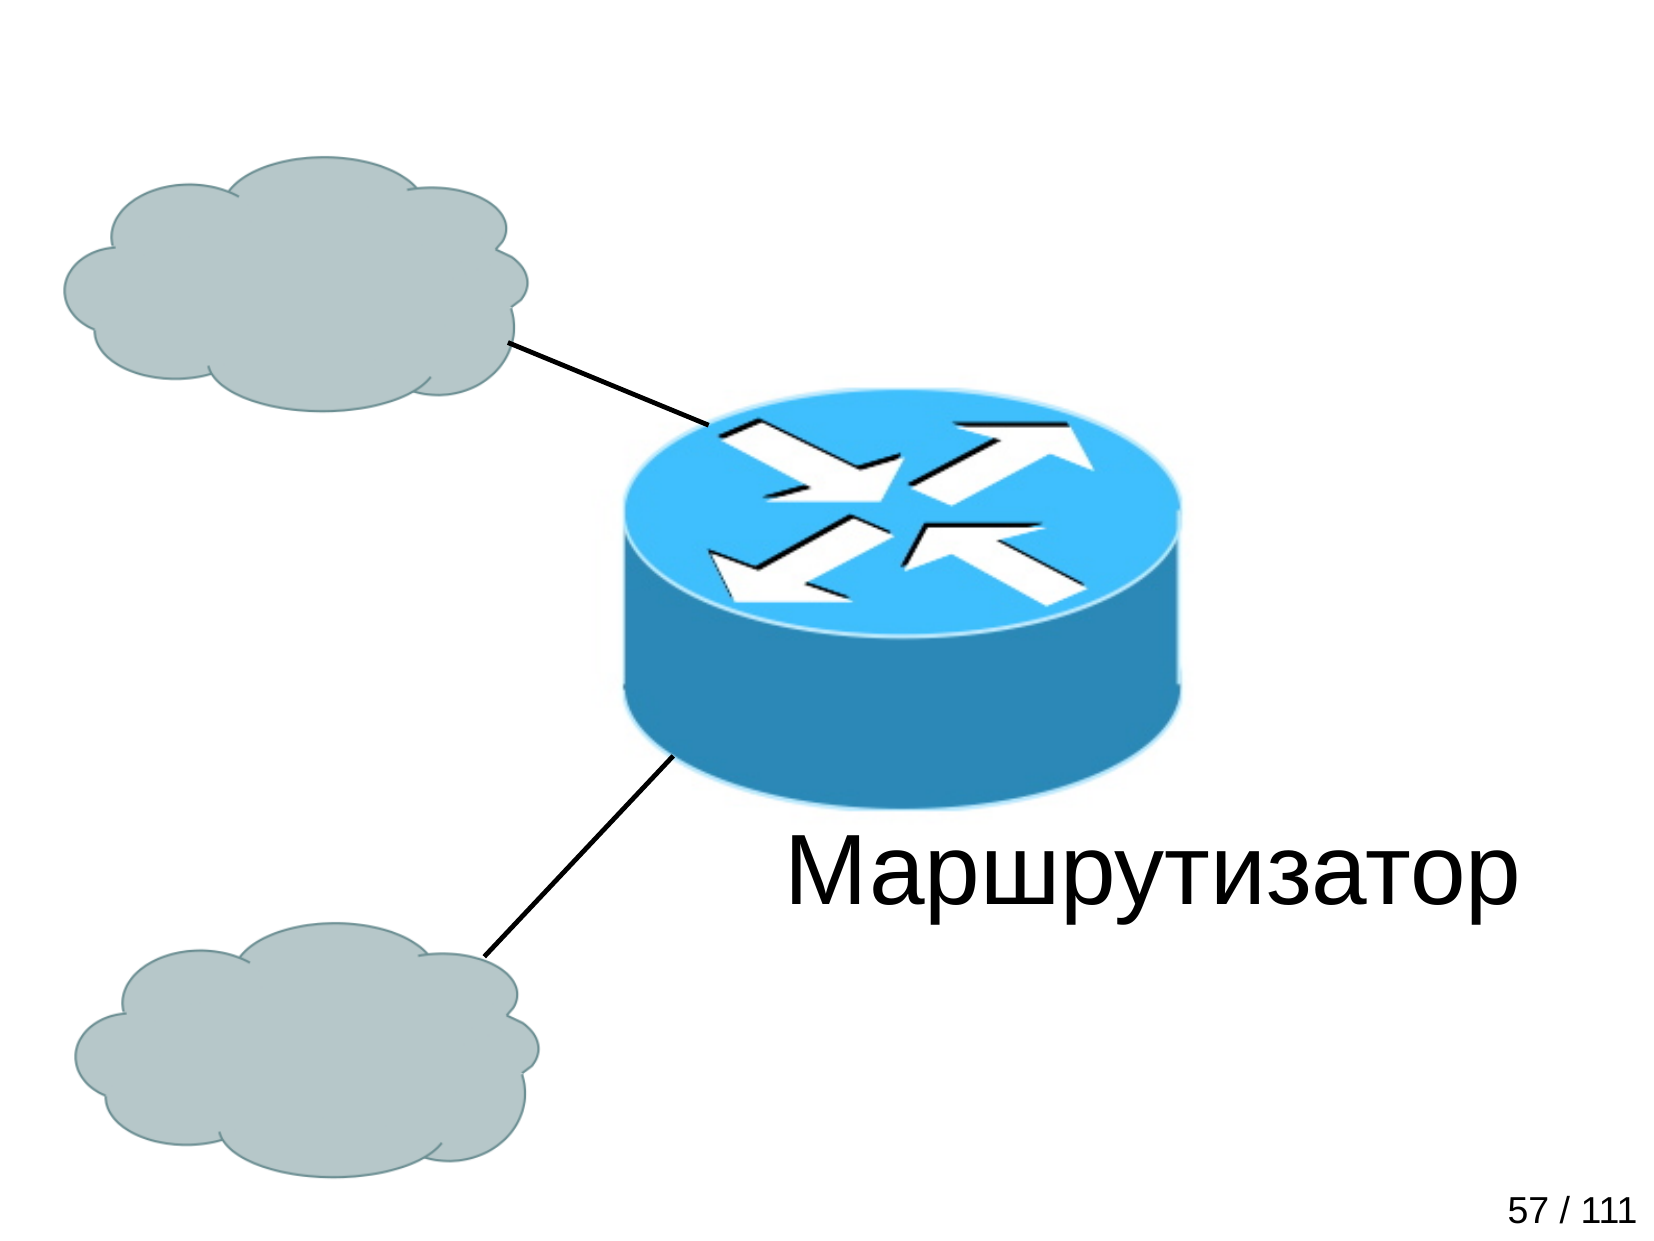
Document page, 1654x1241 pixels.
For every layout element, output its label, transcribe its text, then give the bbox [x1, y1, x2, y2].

text_box <number> / 111 [1379, 1182, 1653, 1239]
text_box Маршрутизатор [770, 806, 1536, 934]
picture [23, 118, 1264, 1205]
